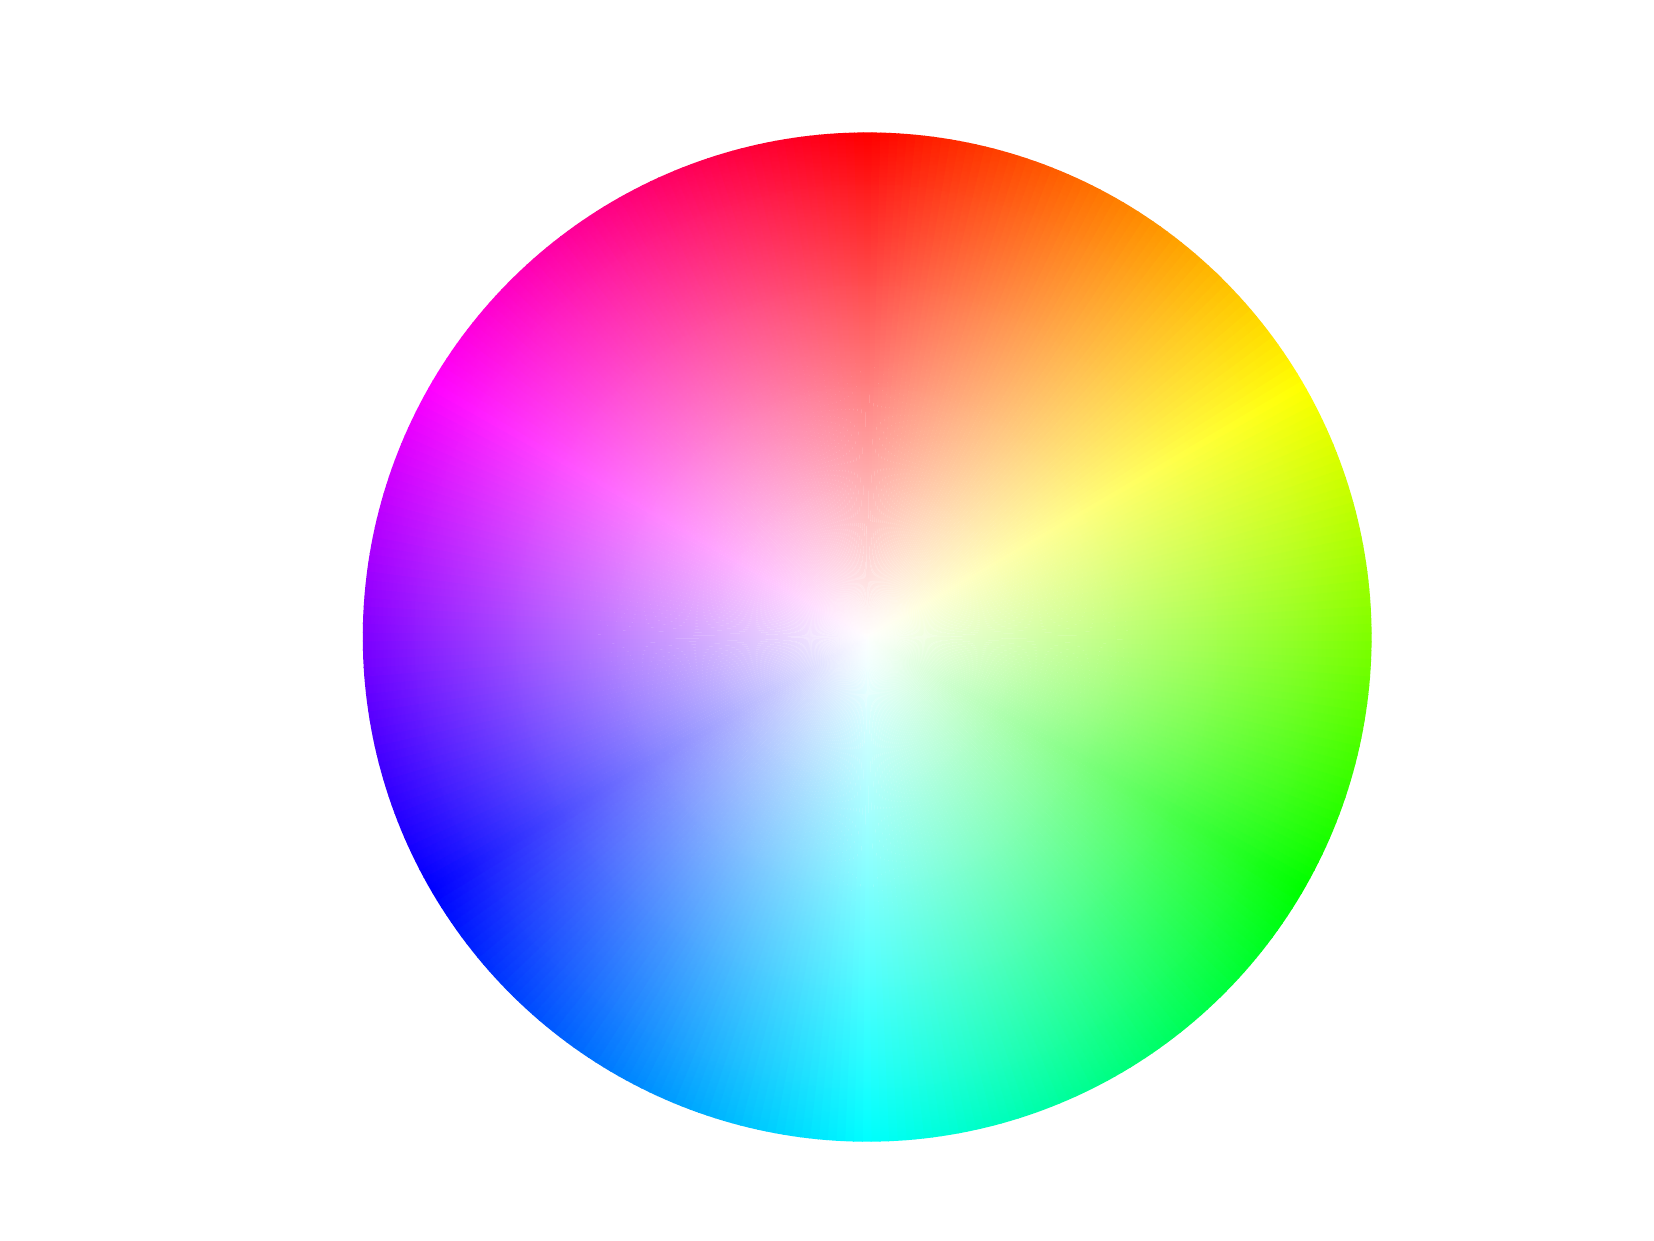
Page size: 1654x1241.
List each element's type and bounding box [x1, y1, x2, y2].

picture [362, 132, 1372, 1142]
